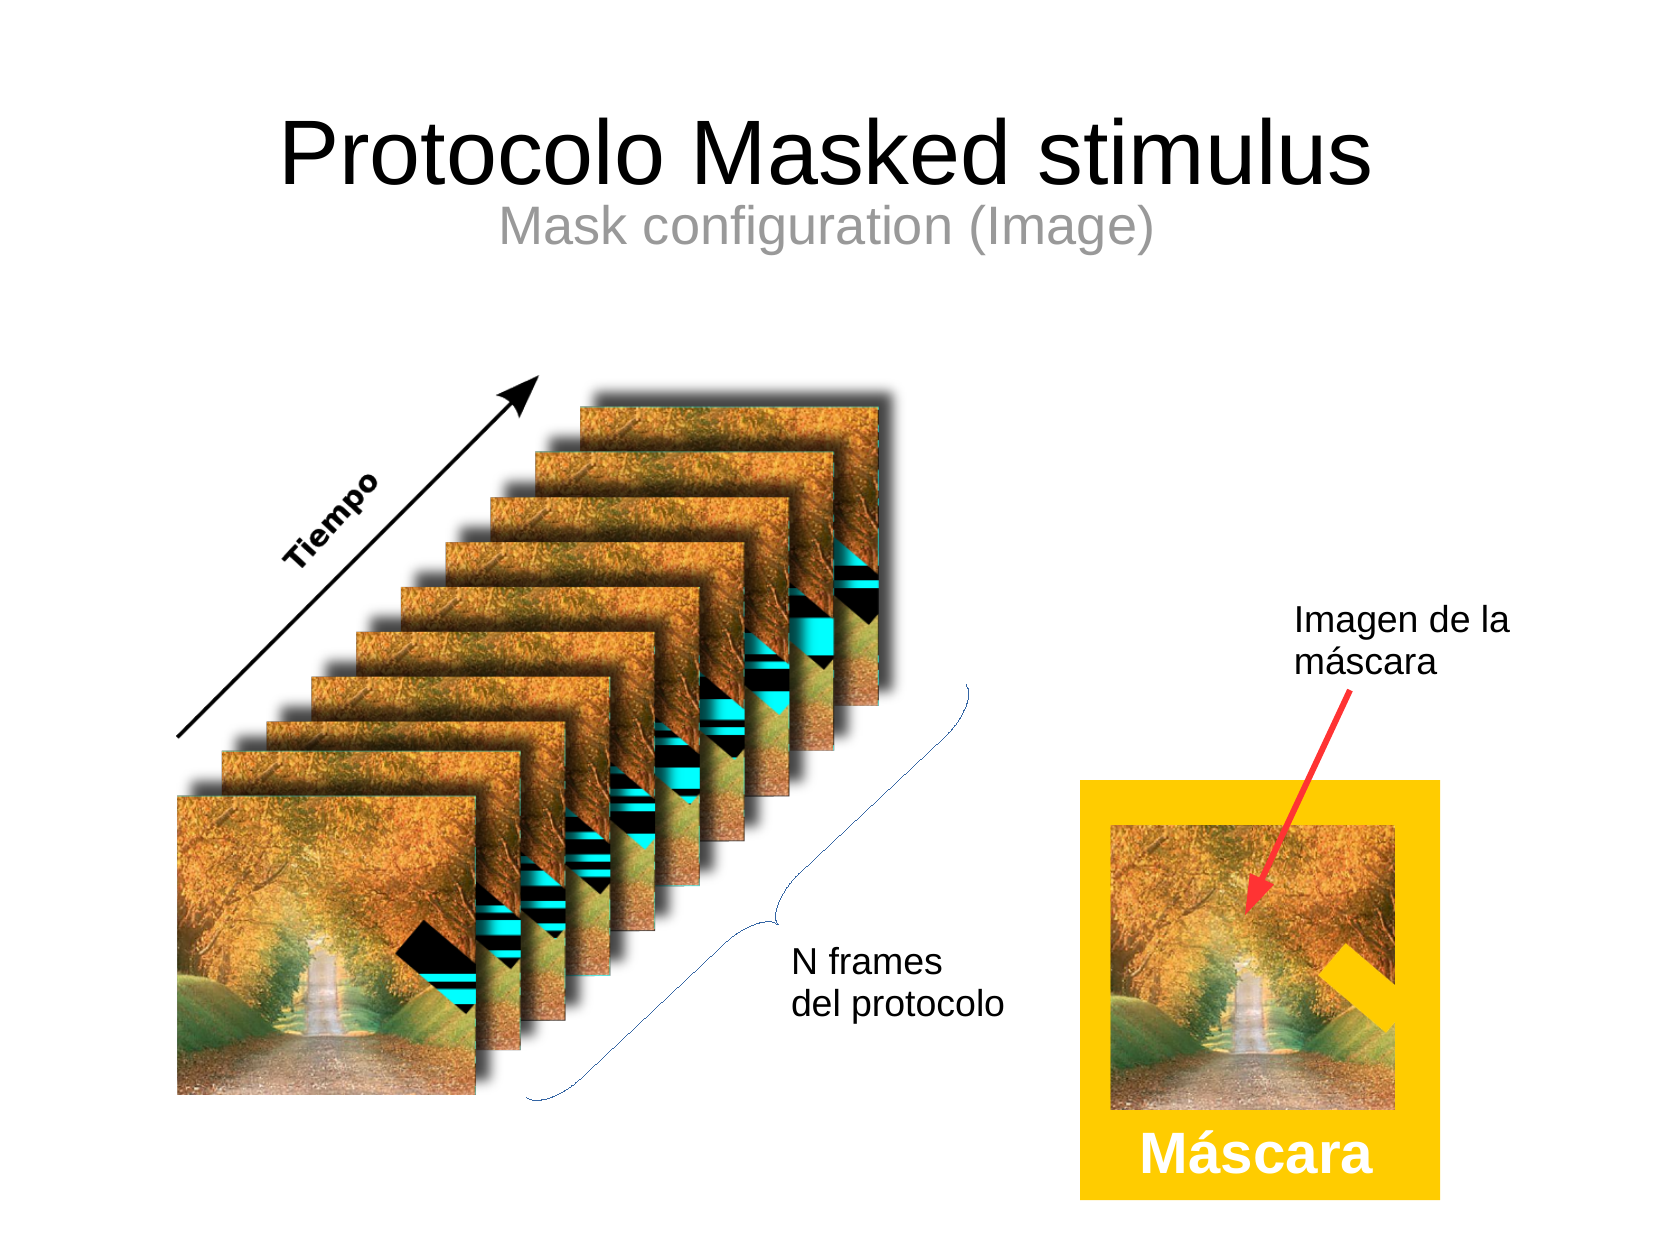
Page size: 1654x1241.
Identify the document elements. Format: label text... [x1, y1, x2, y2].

text_box Máscara [1125, 1113, 1411, 1194]
picture [176, 374, 907, 1095]
text_box [1080, 780, 1441, 1201]
title Mask configuration (Image) [82, 195, 1572, 257]
title Protocolo Masked stimulus [82, 49, 1571, 195]
text_box Imagen de la máscara [1279, 591, 1525, 691]
text_box N frames del protocolo [776, 933, 1021, 1032]
picture [1110, 825, 1395, 1111]
